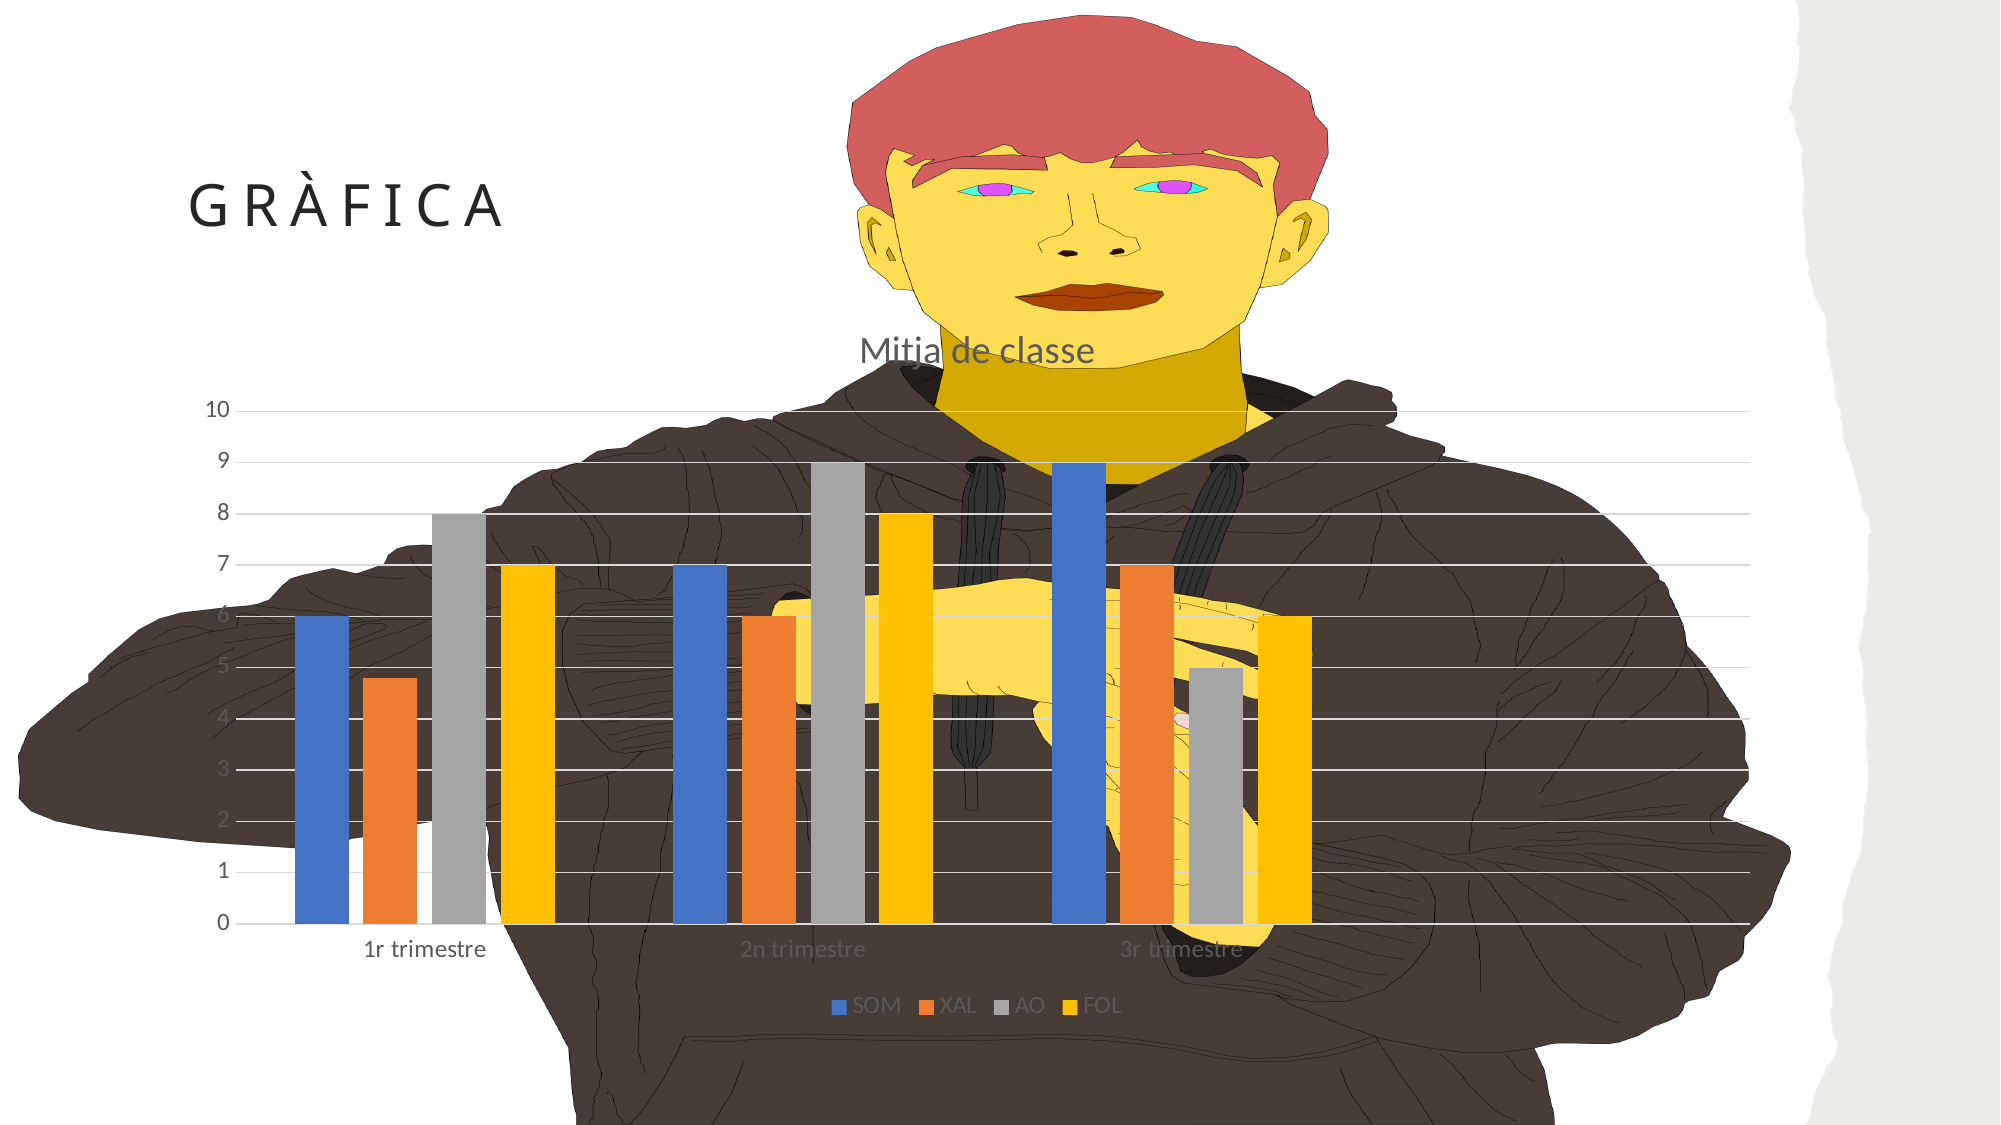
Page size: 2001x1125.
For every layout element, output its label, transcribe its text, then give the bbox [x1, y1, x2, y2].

title Gràfica [172, 99, 1782, 299]
chart [172, 299, 1782, 1027]
